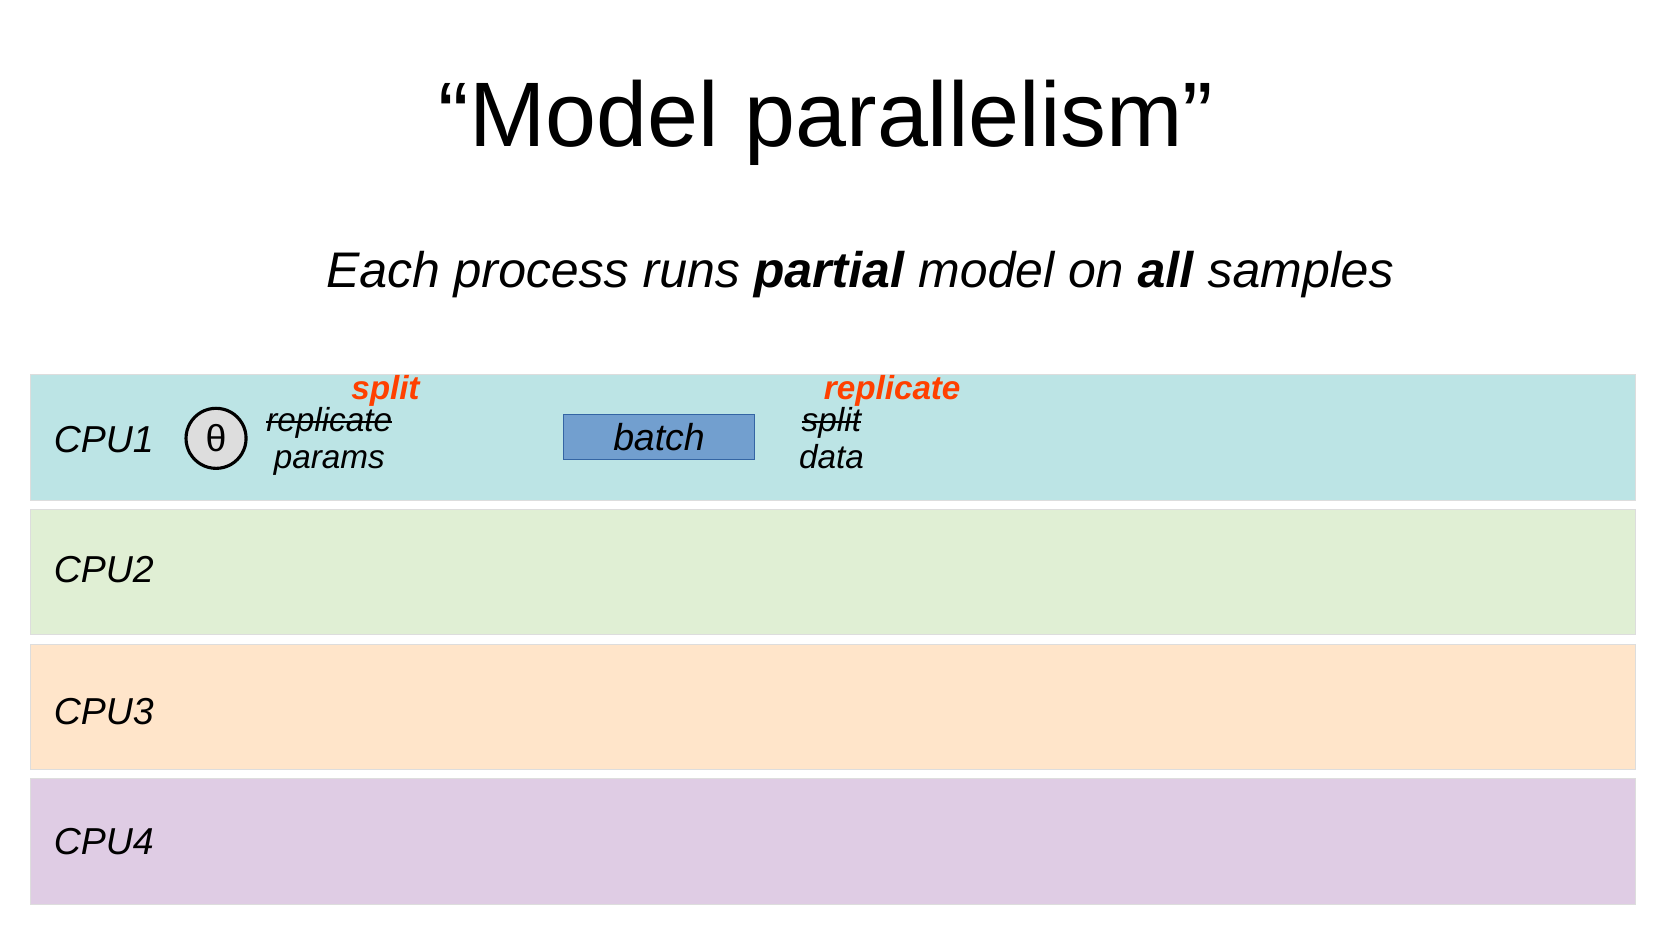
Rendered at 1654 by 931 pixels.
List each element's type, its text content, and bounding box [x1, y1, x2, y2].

text_box CPU4 [39, 813, 190, 871]
text_box [30, 644, 1636, 770]
text_box CPU2 [39, 541, 190, 599]
text_box CPU1 [39, 411, 190, 469]
text_box [30, 374, 1636, 501]
text_box Each process runs partial model on all samples [311, 234, 1510, 362]
text_box θ [186, 408, 237, 469]
text_box [30, 778, 1636, 905]
text_box replicate params [237, 394, 422, 483]
text_box batch [563, 414, 739, 460]
text_box split [336, 361, 460, 451]
title “Model parallelism” [82, 37, 1571, 193]
text_box split data [739, 394, 924, 483]
text_box replicate [809, 361, 991, 451]
text_box CPU3 [39, 683, 190, 741]
text_box [30, 509, 1636, 635]
